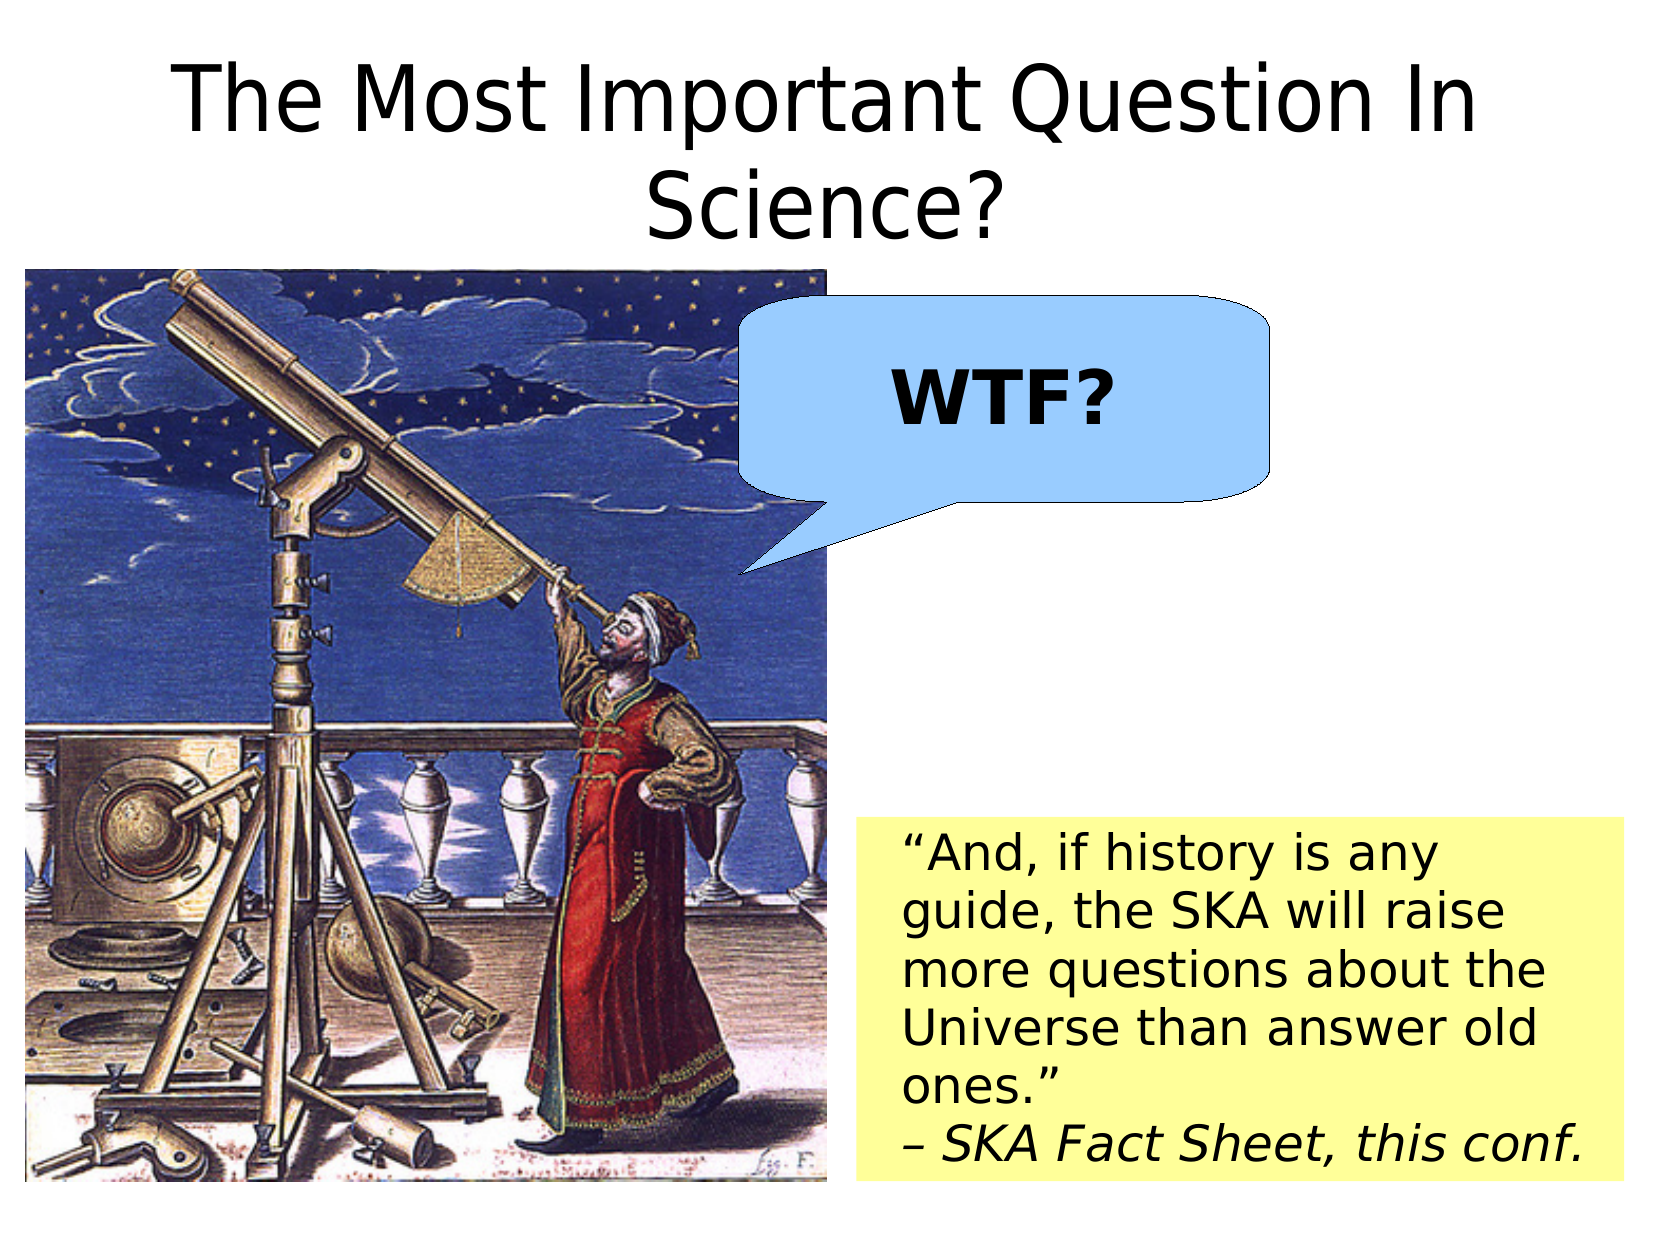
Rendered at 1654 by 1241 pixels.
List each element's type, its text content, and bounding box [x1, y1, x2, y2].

text_box WTF? [738, 295, 1270, 575]
title The Most Important Question In Science? [82, 45, 1571, 261]
text_box “And, if history is any guide, the SKA will raise more questions about the Universe than answer old ones.” – SKA Fact Sheet, this conf. [856, 816, 1625, 1182]
picture [25, 269, 827, 1182]
